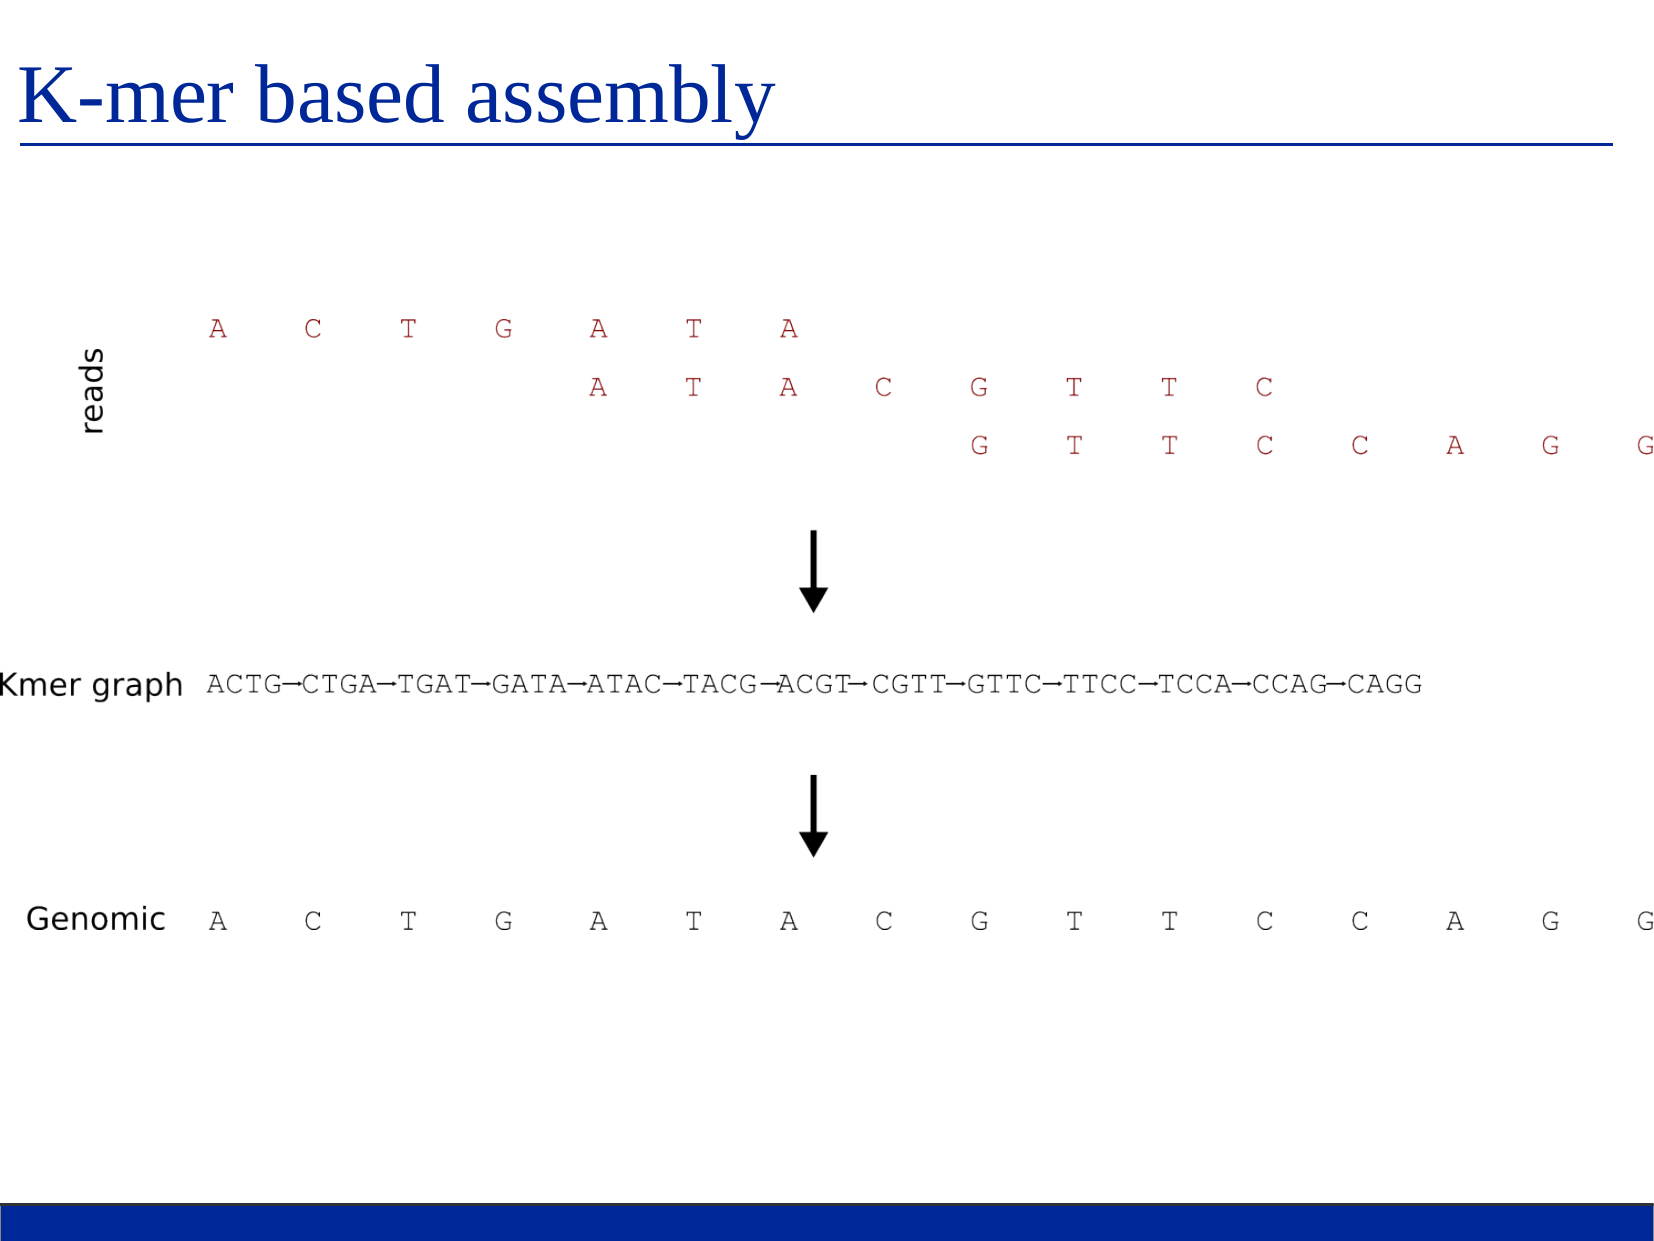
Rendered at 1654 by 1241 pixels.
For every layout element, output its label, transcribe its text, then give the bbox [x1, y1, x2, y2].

picture [0, 319, 1654, 930]
title K-mer based assembly [17, 0, 1589, 198]
